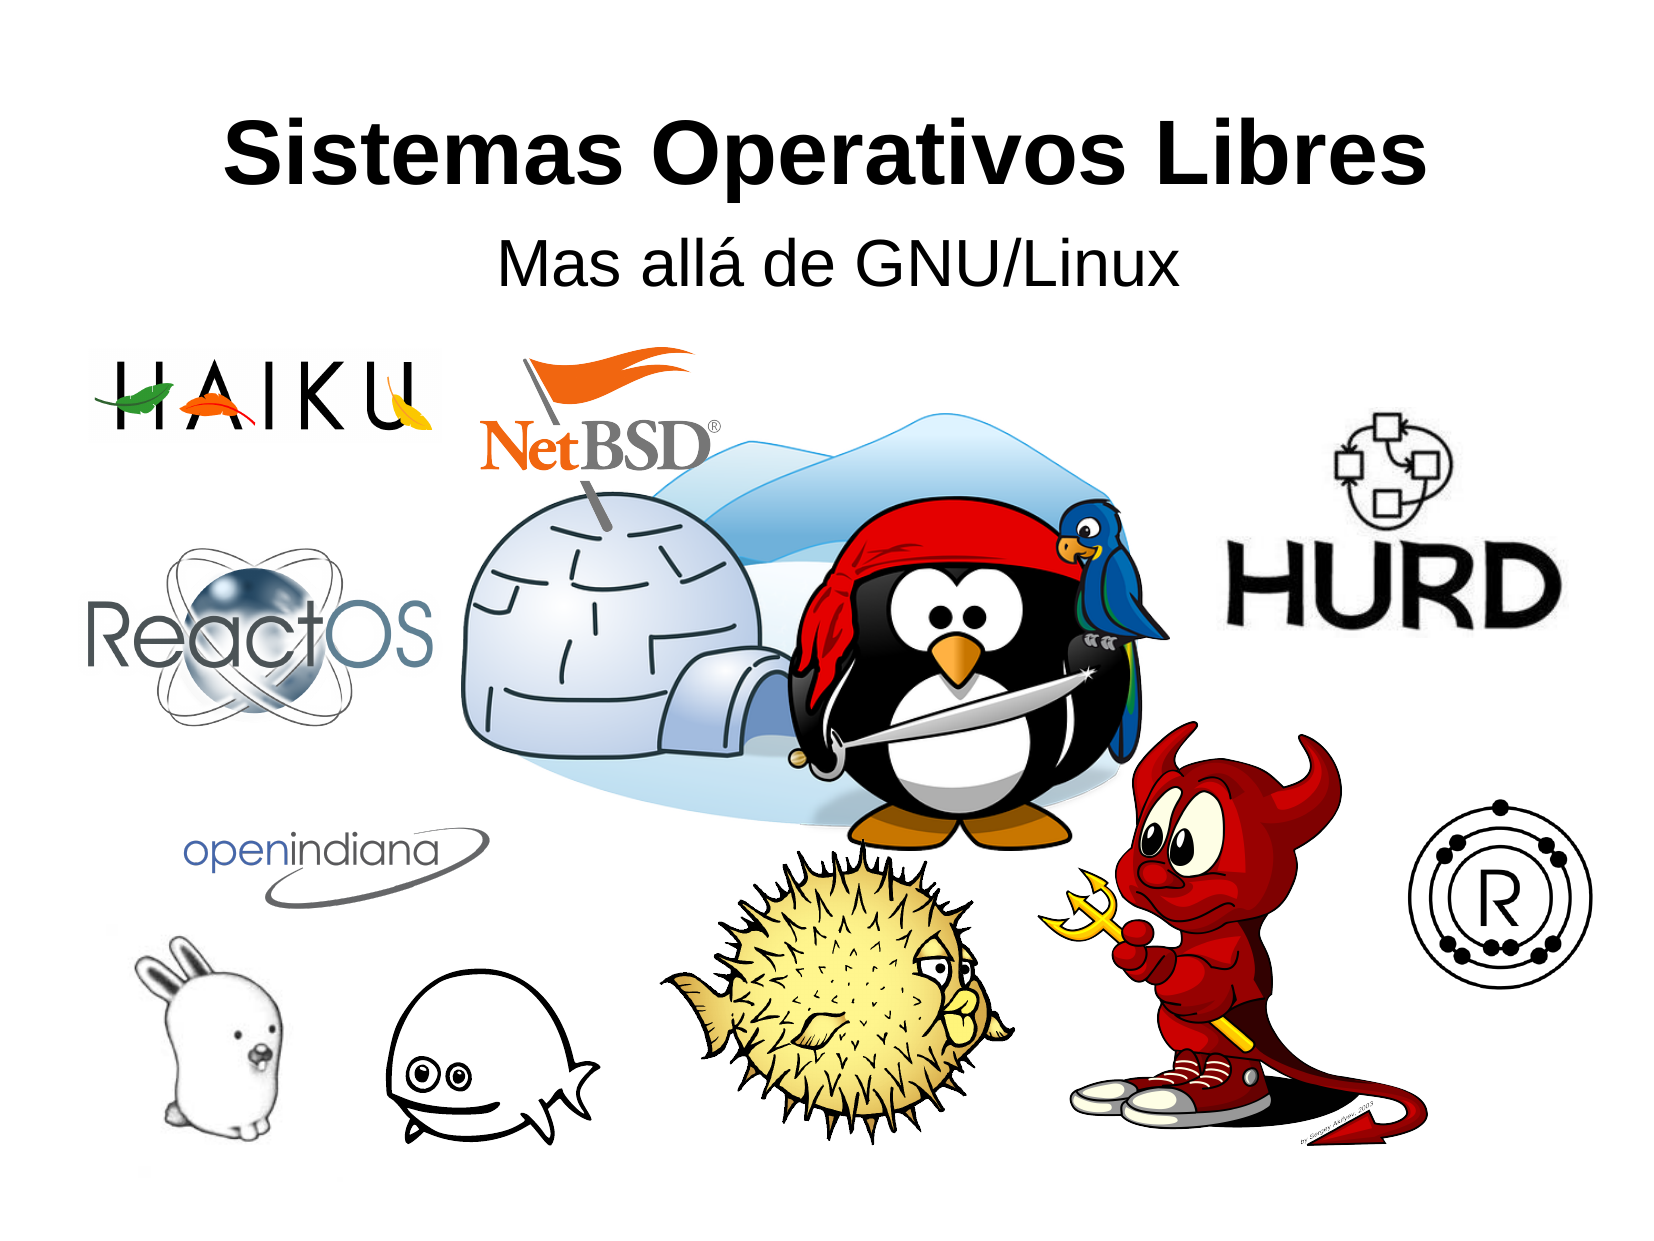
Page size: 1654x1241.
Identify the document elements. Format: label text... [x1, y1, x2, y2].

picture [176, 347, 1619, 1146]
title Sistemas Operativos Libres [82, 49, 1571, 257]
picture [88, 348, 442, 443]
picture [106, 924, 343, 1182]
picture [70, 533, 452, 745]
picture [1216, 407, 1569, 638]
subtitle Mas allá de GNU/Linux [271, 172, 1406, 355]
picture [348, 944, 638, 1170]
